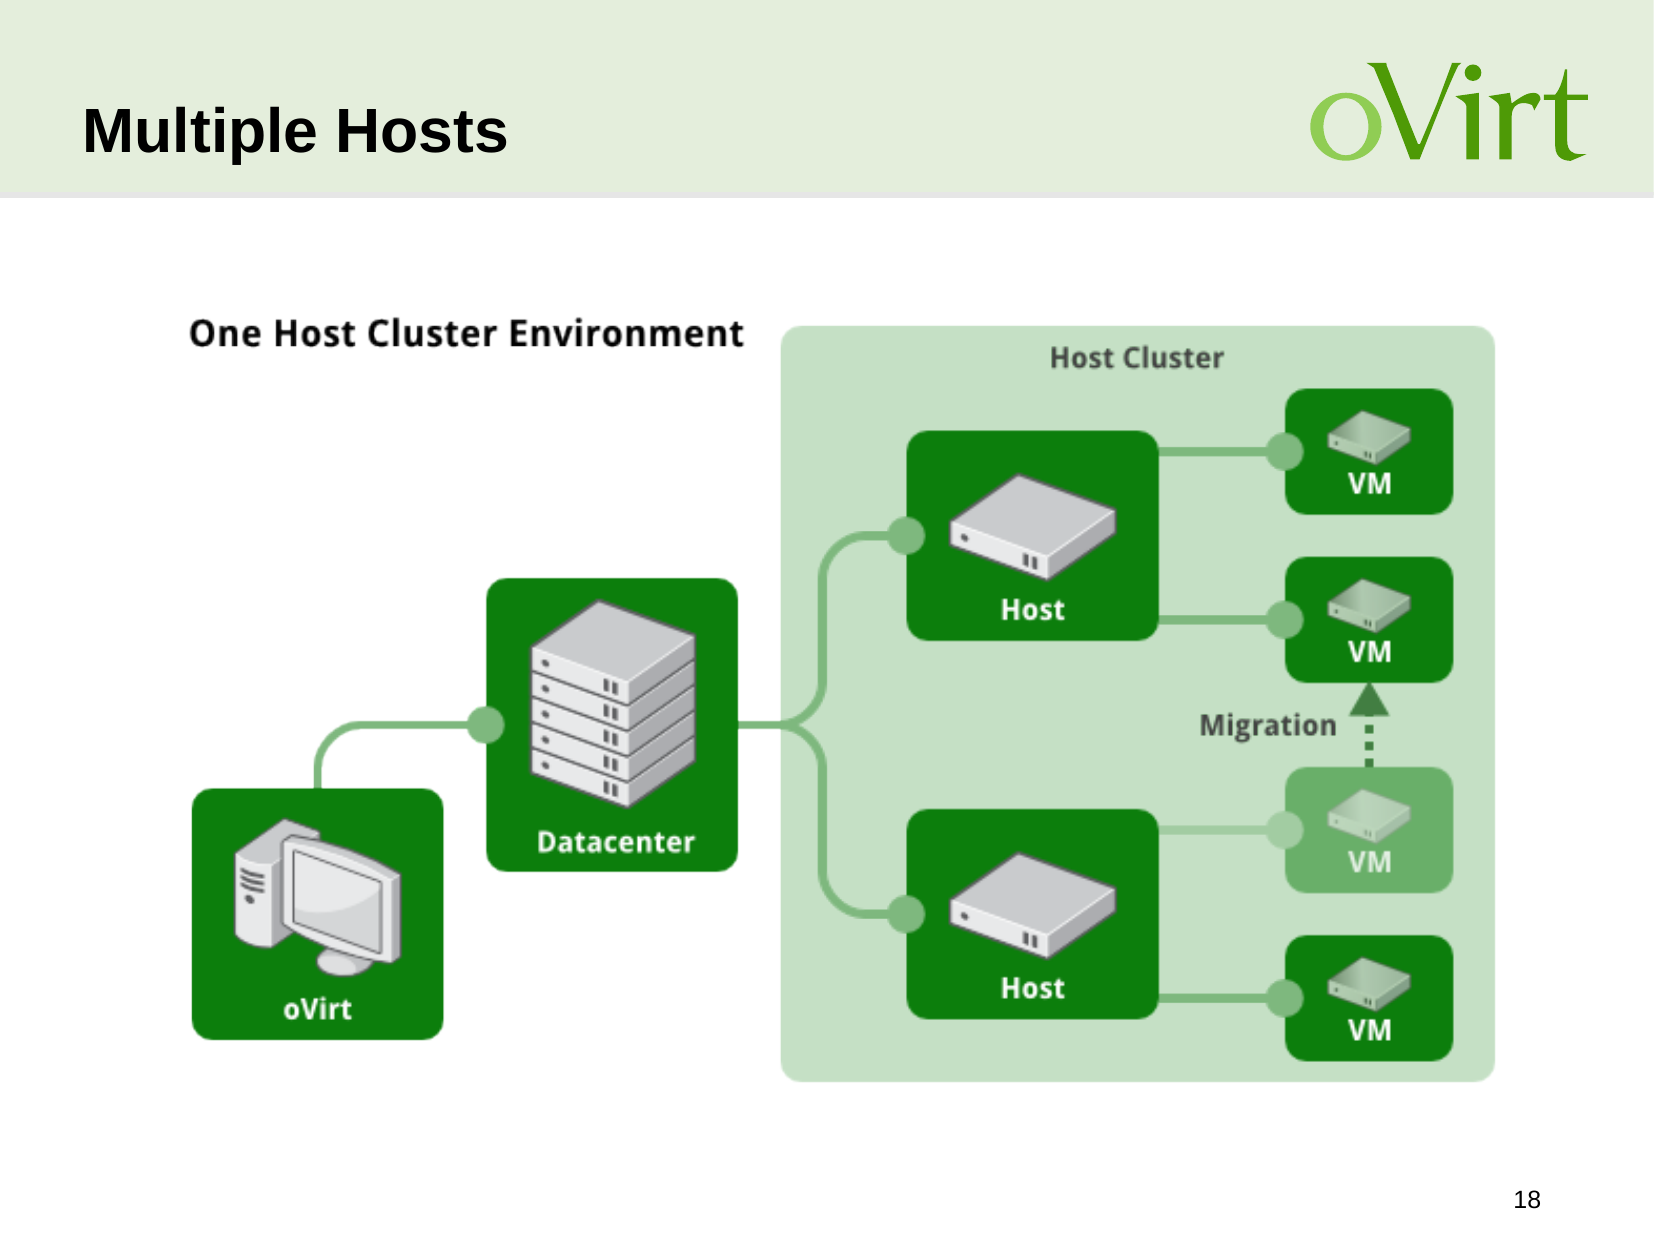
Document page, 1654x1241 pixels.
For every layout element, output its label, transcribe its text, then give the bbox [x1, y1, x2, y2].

picture [150, 284, 1538, 1126]
title Multiple Hosts [82, 37, 1571, 226]
